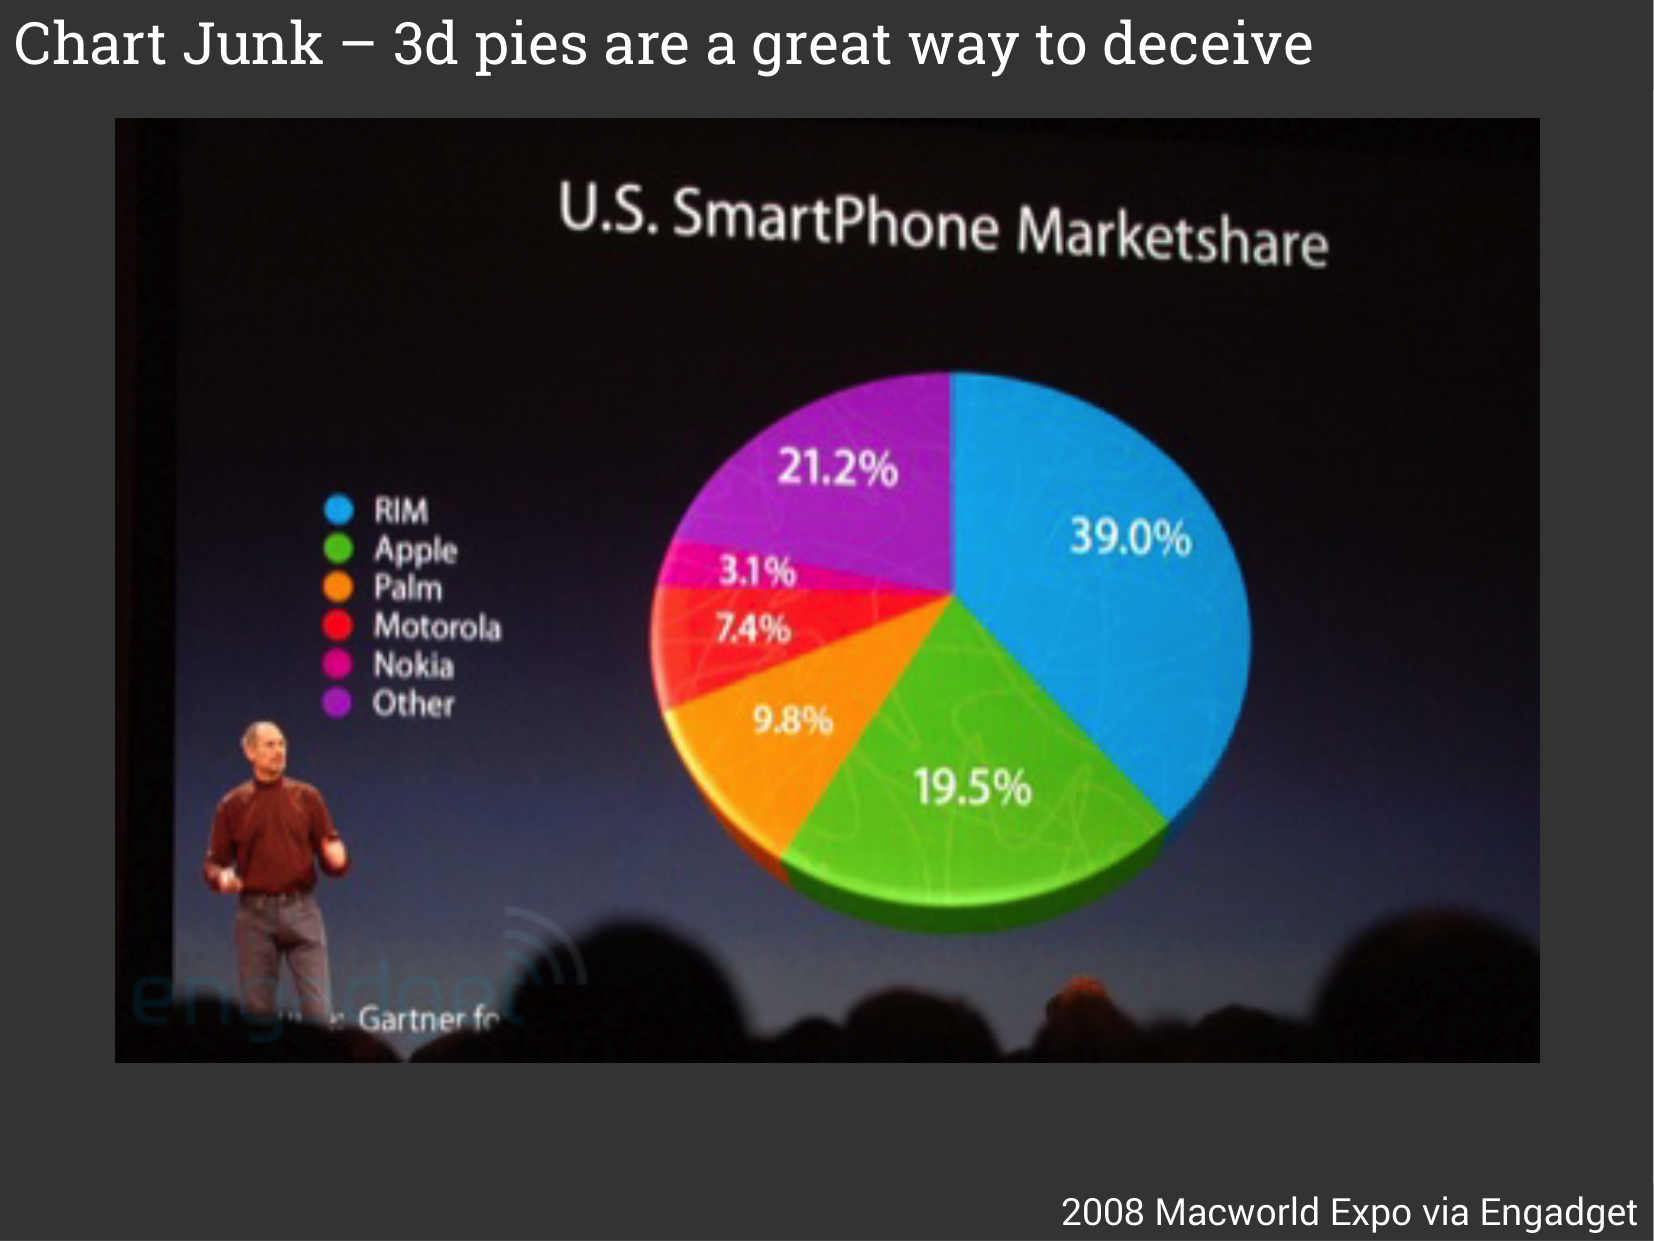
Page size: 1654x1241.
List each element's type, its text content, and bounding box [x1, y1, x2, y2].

picture [115, 118, 1540, 1063]
text_box 2008 Macworld Expo via Engadget [0, 1183, 1654, 1241]
text_box Chart Junk – 3d pies are a great way to deceive [0, 0, 1654, 89]
text_box [0, 91, 1654, 1183]
